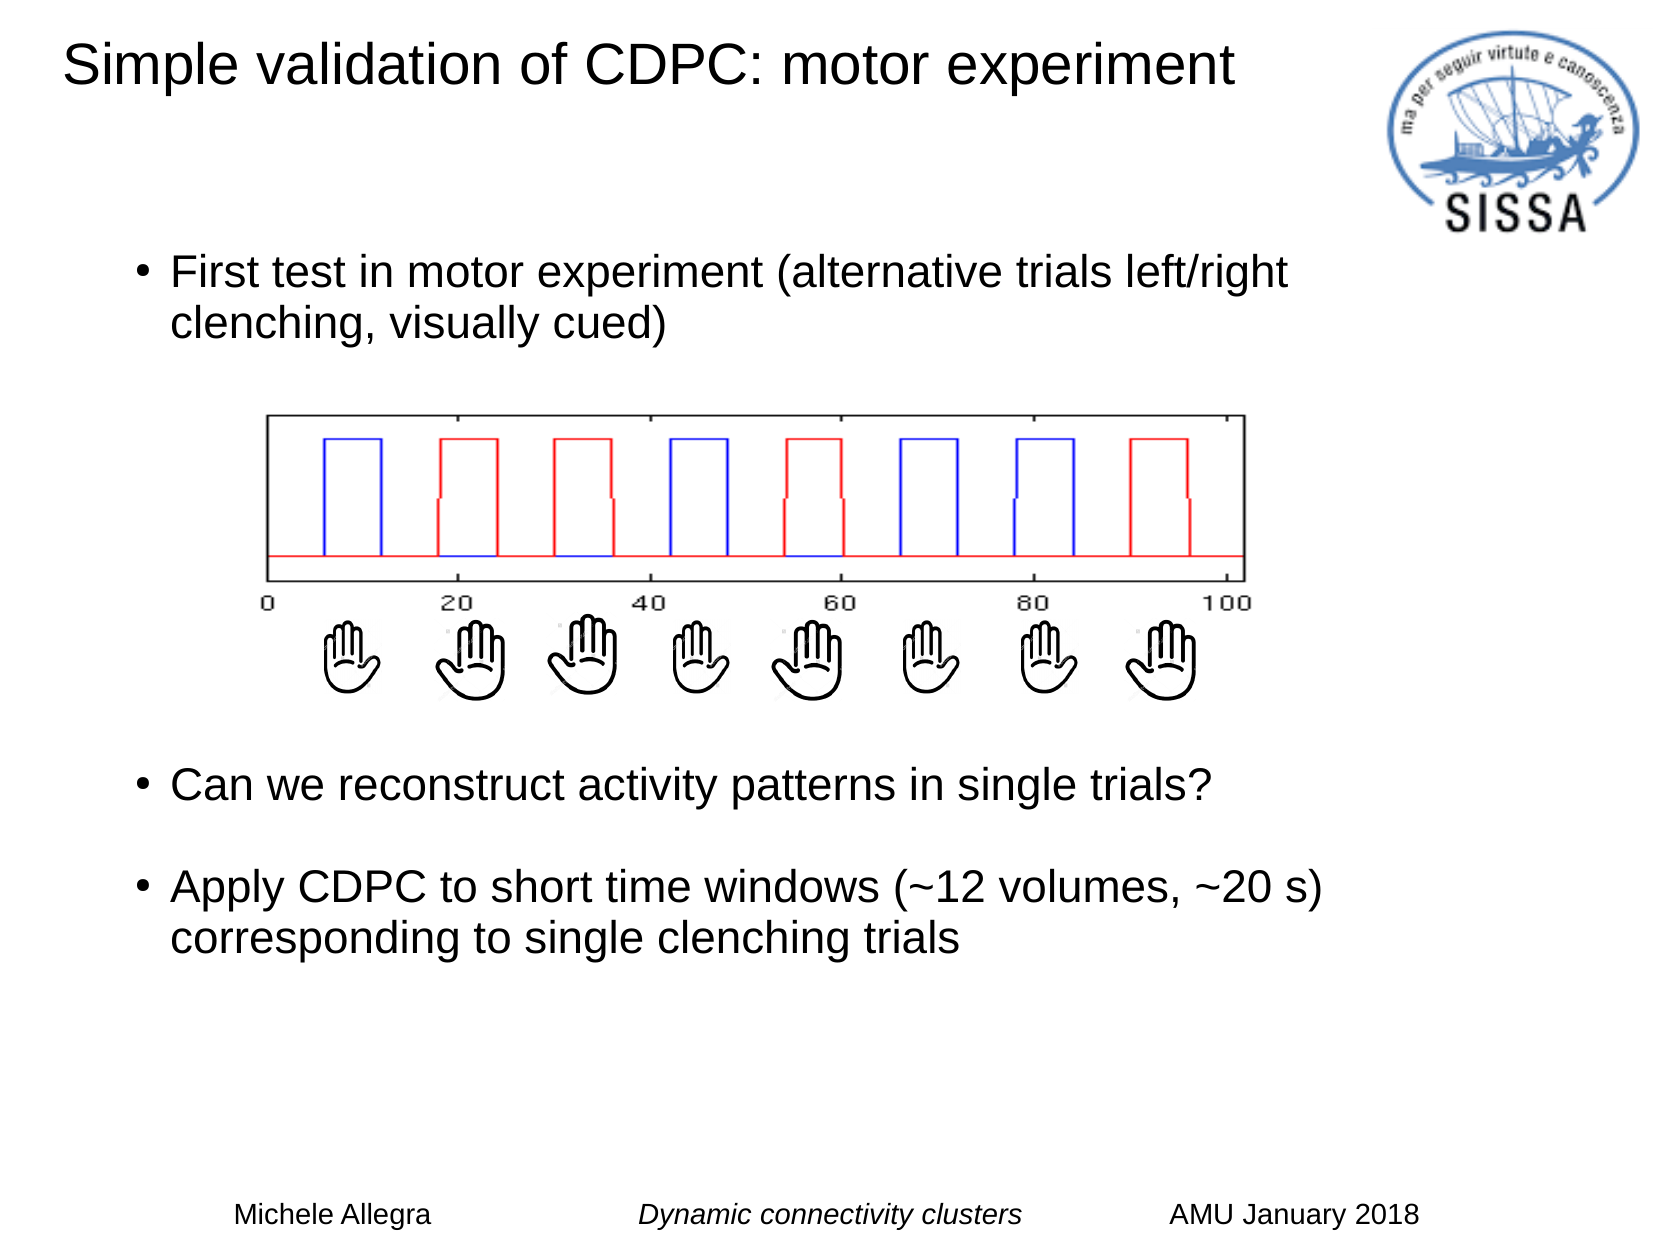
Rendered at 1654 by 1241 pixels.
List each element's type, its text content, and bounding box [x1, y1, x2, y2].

picture [1372, 27, 1654, 238]
title Simple validation of CDPC: motor experiment [29, 0, 1270, 168]
title Michele Allegra Dynamic connectivity clusters AMU January 2018 [82, 1177, 1572, 1241]
text_box First test in motor experiment (alternative trials left/right clenching, visually cued) Can we reconstruct activity patterns in single trials? Apply CDPC to short time windows (~12 volumes, ~20 s) corresponding to single clenching trials [120, 238, 1486, 1162]
